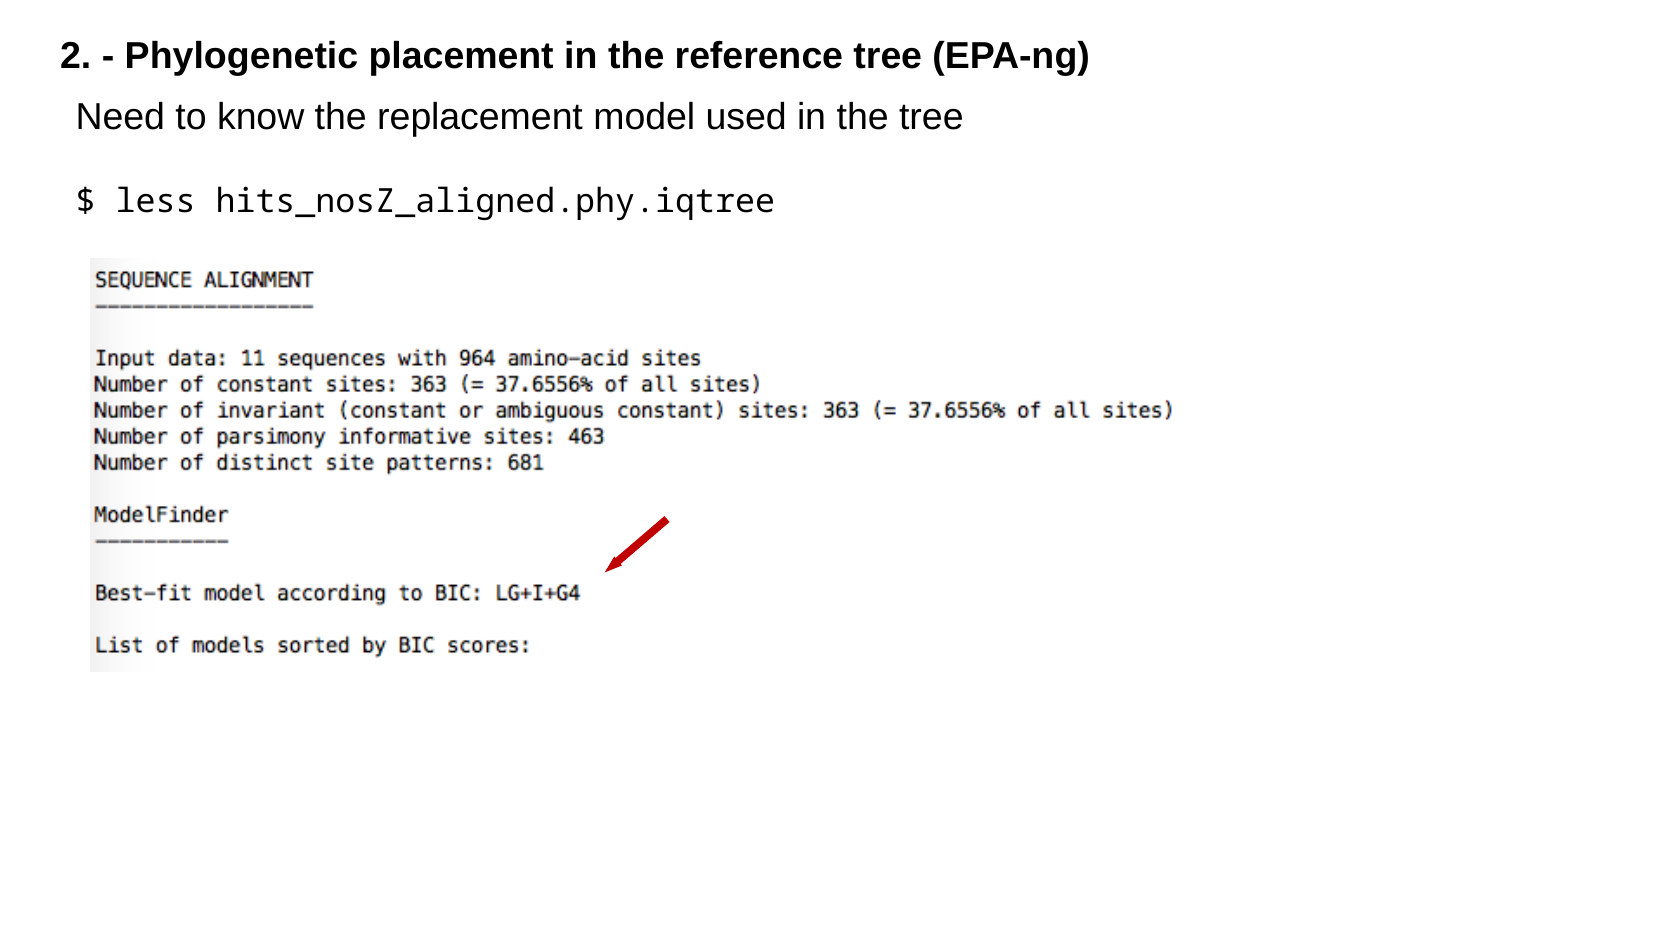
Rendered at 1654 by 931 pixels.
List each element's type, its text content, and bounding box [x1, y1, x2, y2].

text_box 2. - Phylogenetic placement in the reference tree (EPA-ng) [45, 24, 1399, 84]
text_box Need to know the replacement model used in the tree [60, 84, 1520, 147]
text_box $ less hits_nosZ_aligned.phy.iqtree [61, 171, 1238, 227]
picture [90, 259, 1208, 672]
